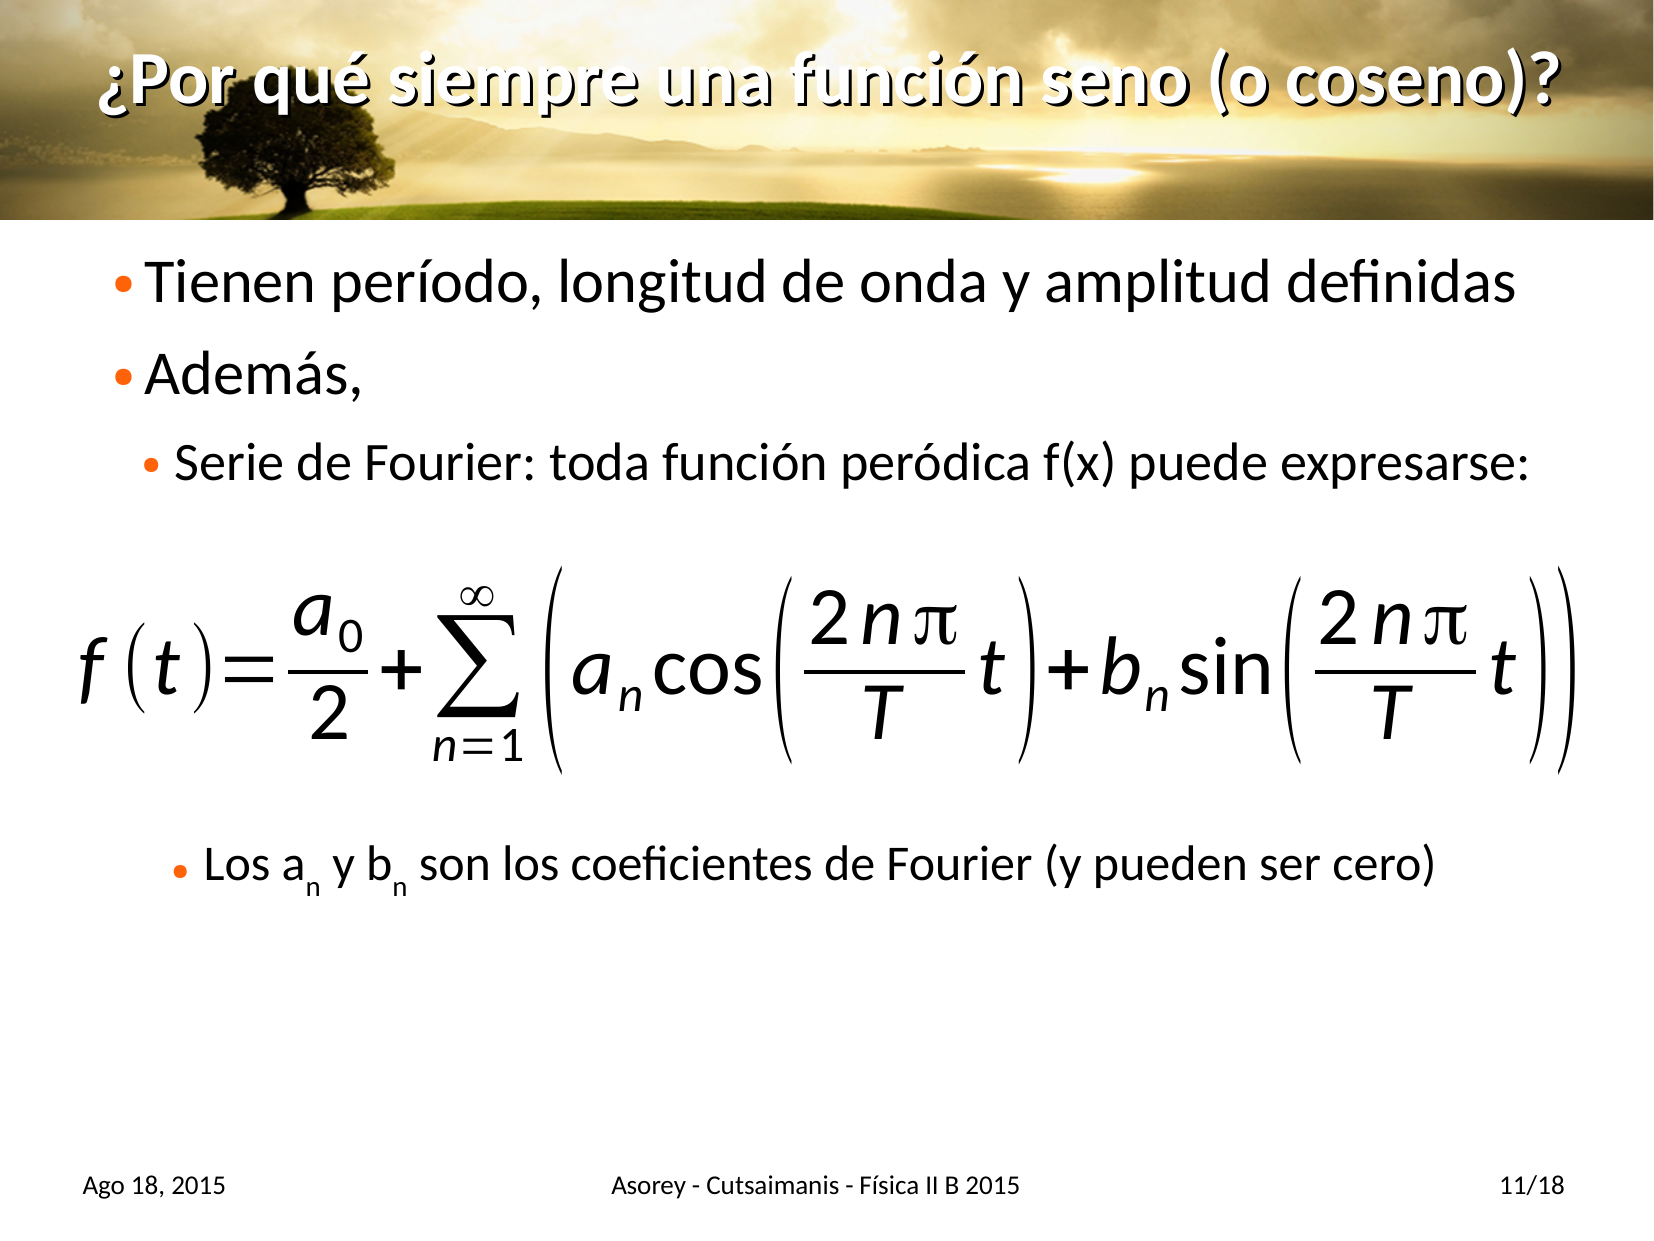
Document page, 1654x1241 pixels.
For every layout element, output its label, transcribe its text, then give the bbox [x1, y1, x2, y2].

list Tienen período, longitud de onda y amplitud definidas Además, Serie de Fourier: toda función peródica f(x) puede expresarse: Los an y bn son los coeficientes de Fourier (y pueden ser cero) [82, 781, 1571, 1156]
chart [60, 561, 1588, 781]
list Tienen período, longitud de onda y amplitud definidas Además, Serie de Fourier: toda función peródica f(x) puede expresarse: Los an y bn son los coeficientes de Fourier (y pueden ser cero) [82, 255, 1571, 561]
picture [0, 0, 1654, 220]
title ¿Por qué siempre una función seno (o coseno)? [75, 19, 1564, 151]
